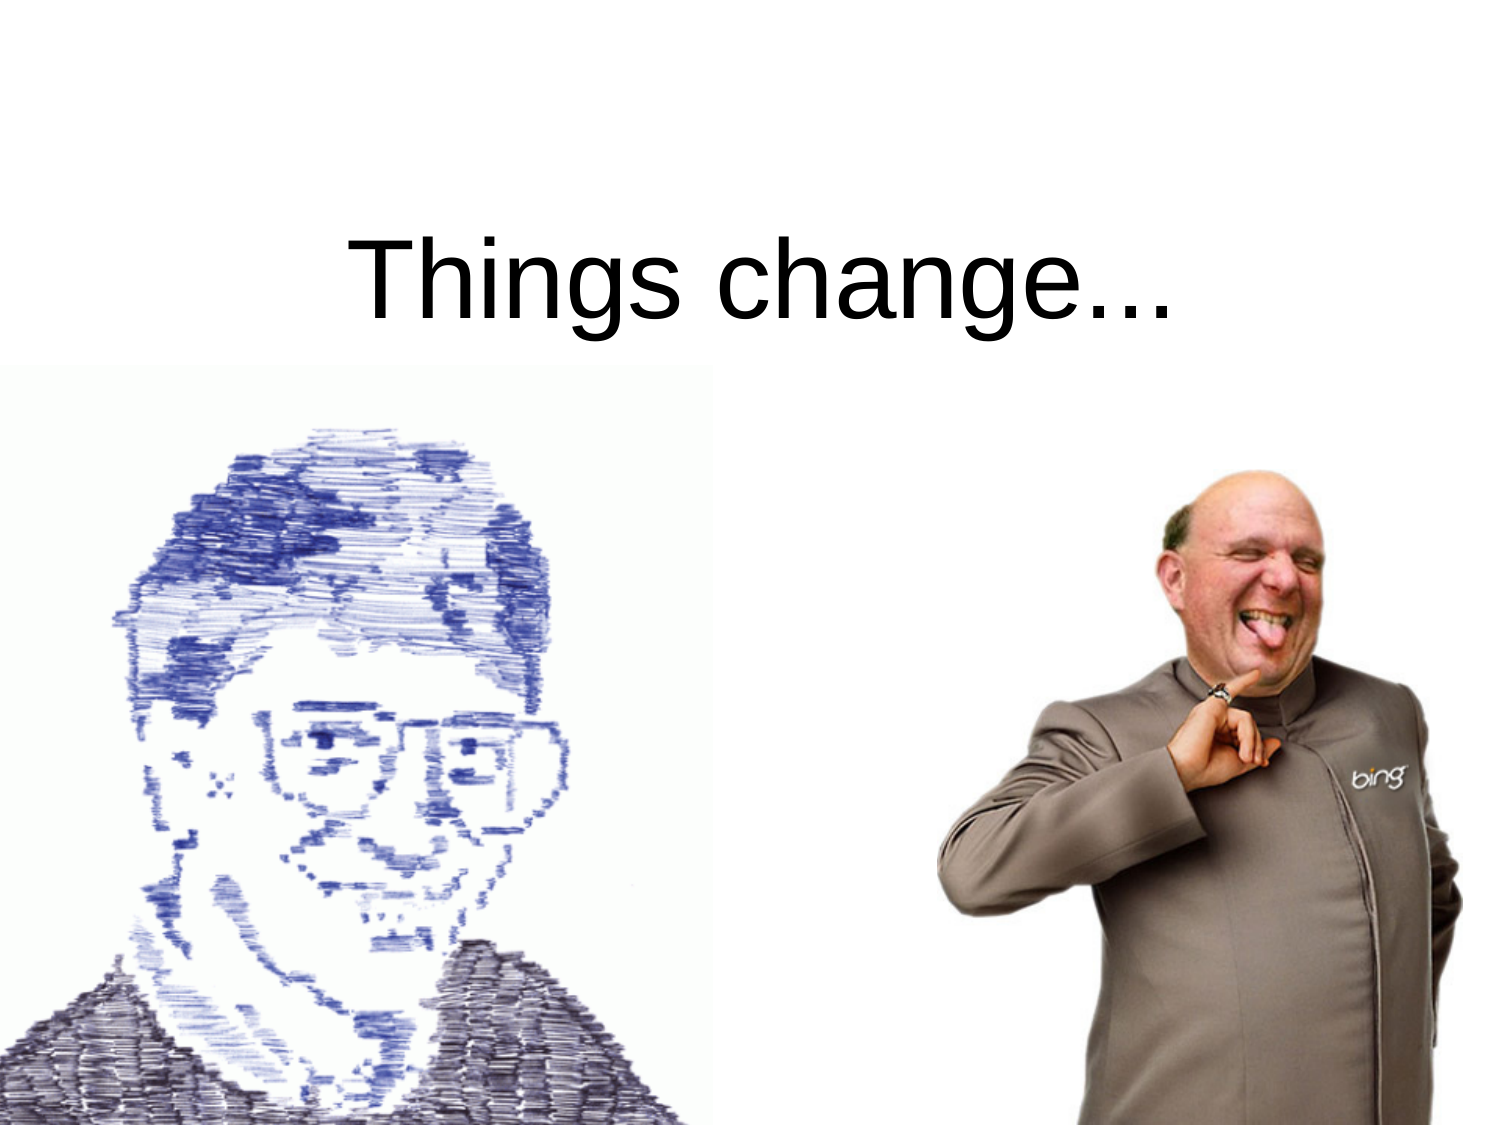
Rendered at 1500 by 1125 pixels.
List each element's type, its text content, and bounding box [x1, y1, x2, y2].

text_box Things change... [149, 224, 1375, 349]
picture [0, 365, 713, 1125]
picture [937, 469, 1463, 1125]
